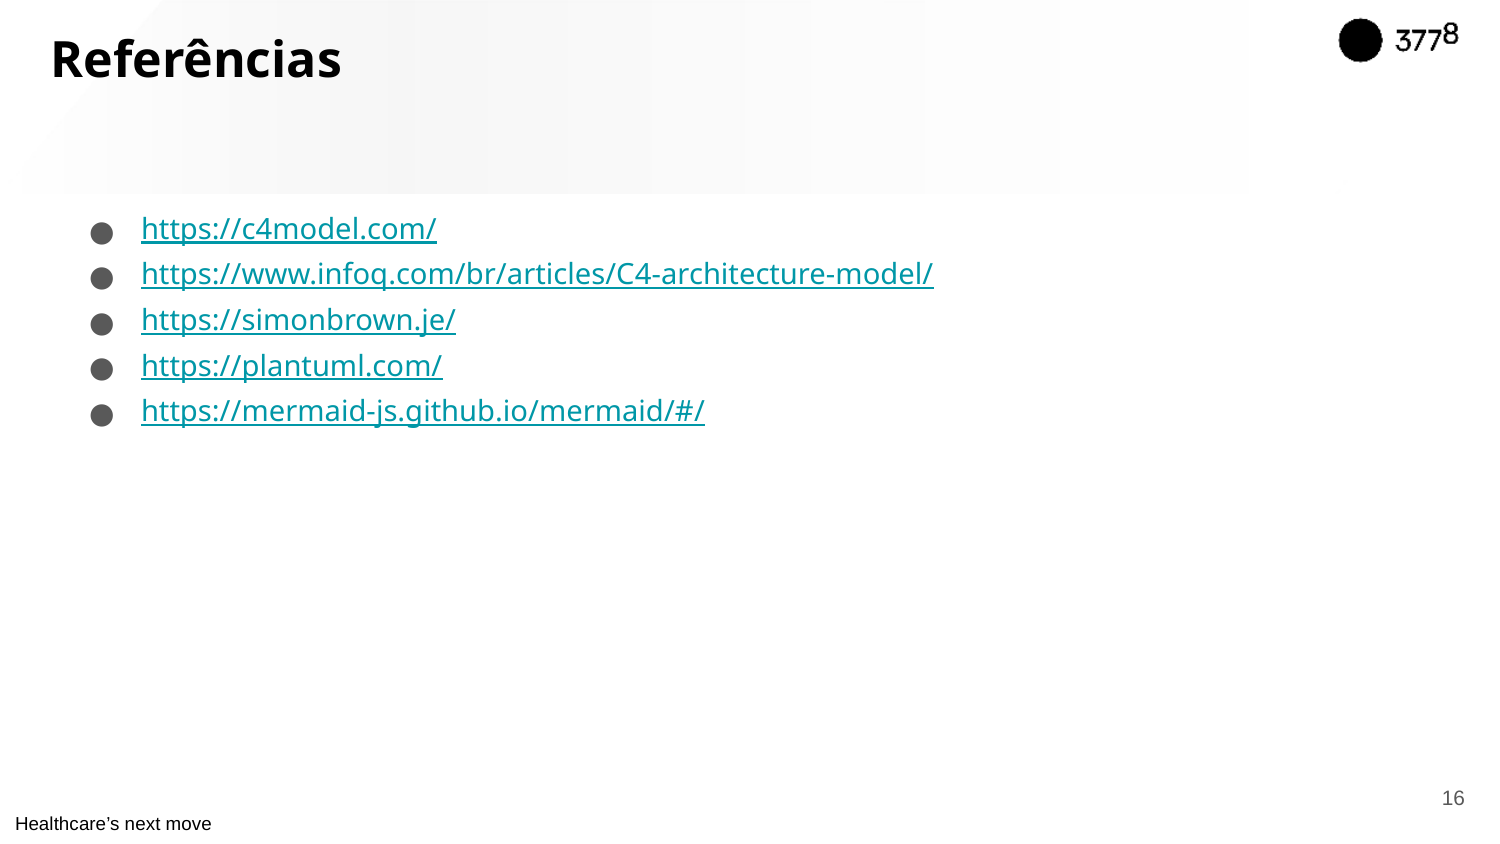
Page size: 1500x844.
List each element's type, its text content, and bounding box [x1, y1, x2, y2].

list https://c4model.com/ https://www.infoq.com/br/articles/C4-architecture-model/ https://simonbrown.je/ https://plantuml.com/ https://mermaid-js.github.io/mermaid/#/ [51, 189, 1449, 750]
title Referências [35, 12, 1308, 107]
slide_number <number> [1389, 764, 1480, 830]
picture [0, 0, 1500, 194]
